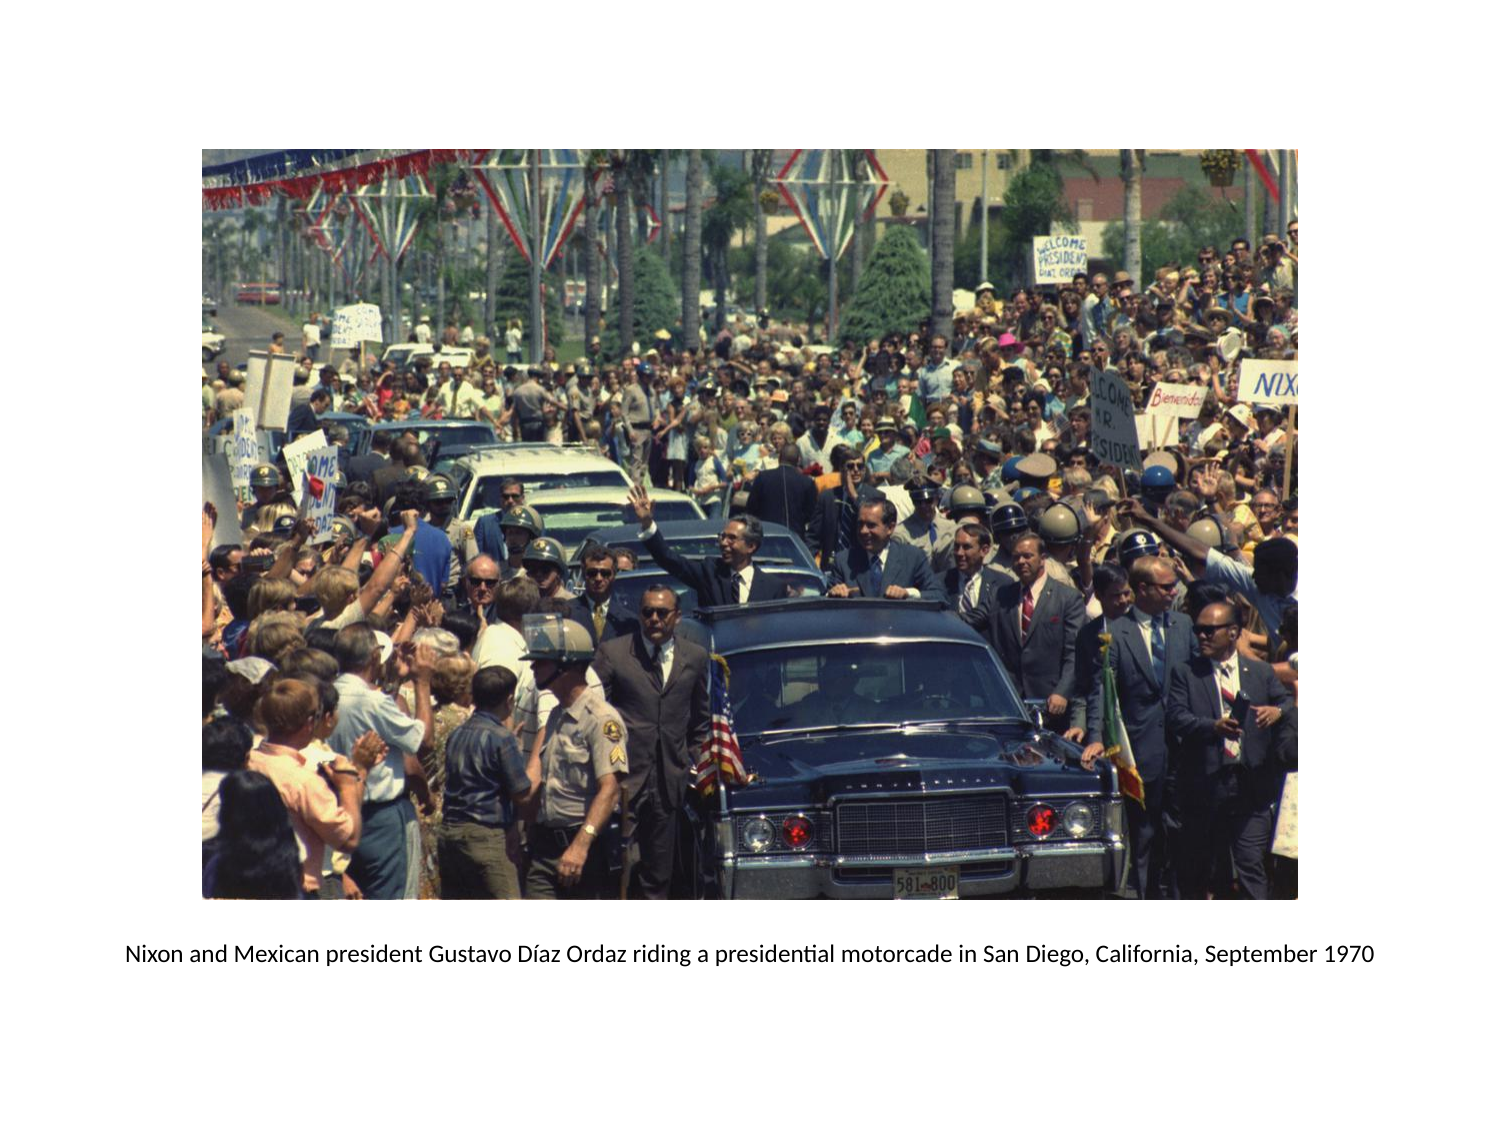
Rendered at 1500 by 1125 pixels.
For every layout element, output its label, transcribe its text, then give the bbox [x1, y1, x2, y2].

picture [202, 149, 1298, 900]
text_box Nixon and Mexican president Gustavo Díaz Ordaz riding a presidential motorcade in San Diego, California, September 1970 [110, 929, 1390, 976]
